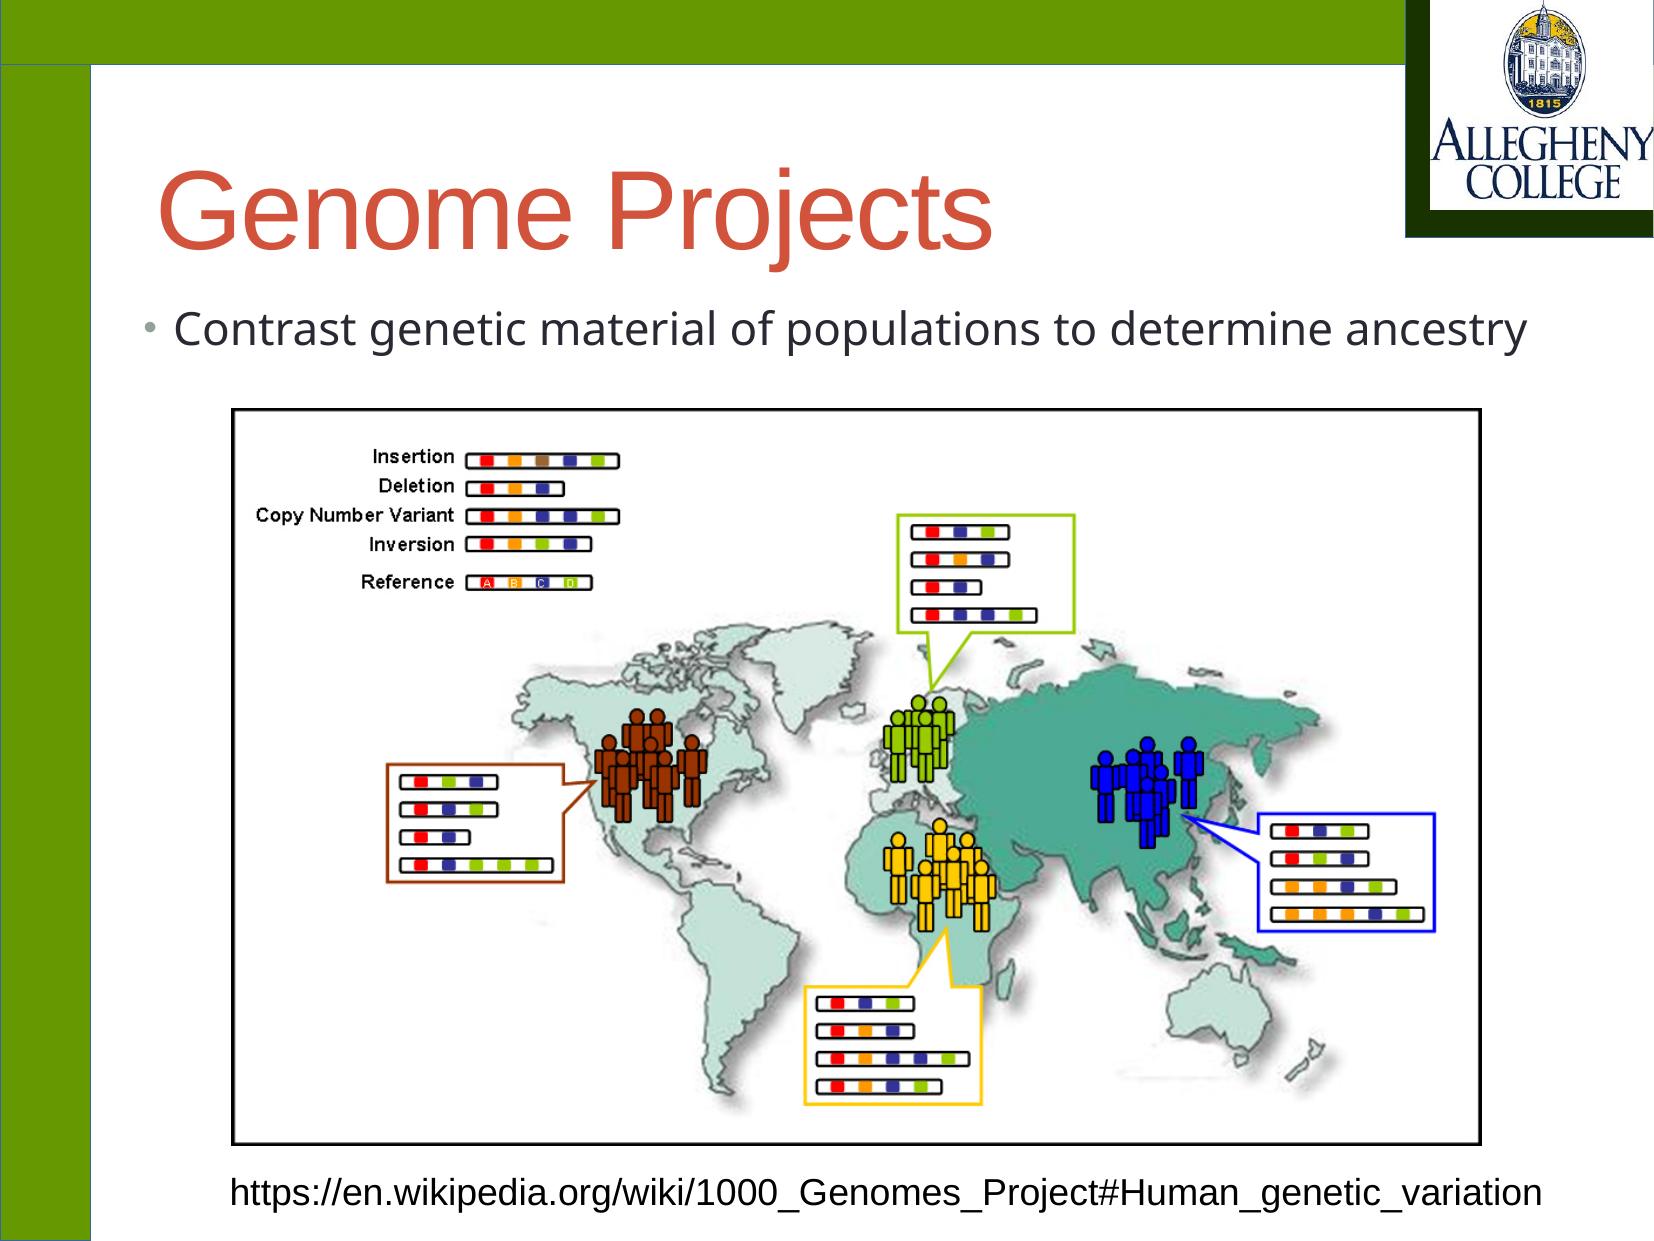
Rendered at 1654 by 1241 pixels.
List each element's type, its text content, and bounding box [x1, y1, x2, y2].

text_box [1490, 210, 1654, 238]
text_box [0, 0, 1430, 1241]
text_box https://en.wikipedia.org/wiki/1000_Genomes_Project#Human_genetic_variation [214, 1163, 1559, 1241]
title Genome Projects [140, 123, 1490, 286]
picture [1430, 0, 1654, 210]
picture [231, 517, 1482, 1146]
list Contrast genetic material of populations to determine ancestry [128, 292, 1654, 517]
